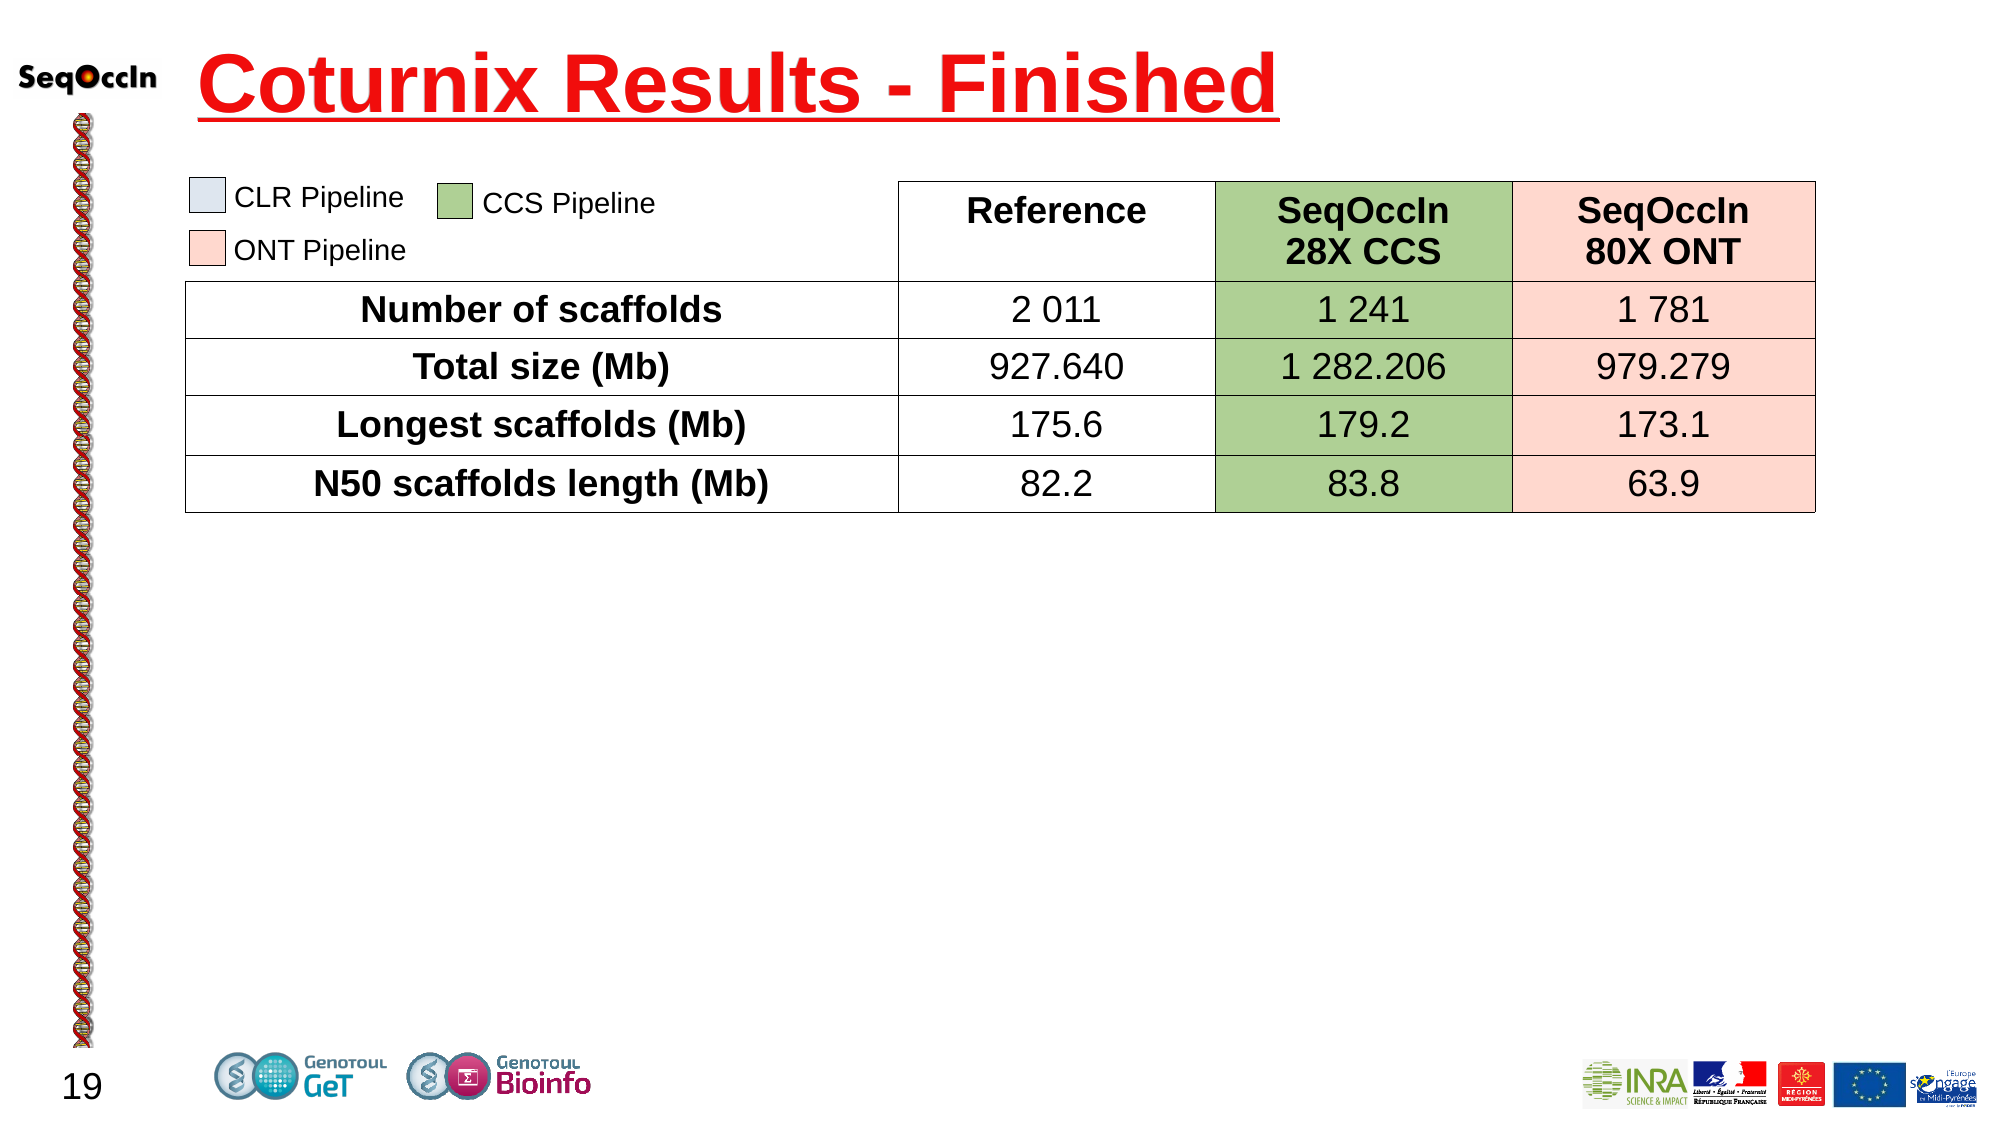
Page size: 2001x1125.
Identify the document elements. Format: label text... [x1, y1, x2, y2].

table_cell 83.8 [1216, 456, 1512, 512]
text_box ONT Pipeline [218, 226, 422, 274]
picture [400, 1046, 597, 1106]
table_header SeqOccIn 80X ONT [1513, 182, 1815, 281]
table_header SeqOccIn 28X CCS [1216, 182, 1512, 281]
table_header [186, 182, 898, 281]
table_cell Longest scaffolds (Mb) [186, 396, 898, 455]
picture [1832, 1061, 1983, 1111]
picture [73, 113, 91, 1048]
table_cell 179.2 [1216, 396, 1512, 455]
table_cell 173.1 [1513, 396, 1815, 455]
picture [1778, 1062, 1825, 1106]
table_header Reference [899, 182, 1215, 281]
text_box CCS Pipeline [467, 179, 671, 228]
table_cell 927.640 [899, 339, 1215, 395]
table_cell 63.9 [1513, 456, 1815, 512]
table_cell 82.2 [899, 456, 1215, 512]
table_cell 175.6 [899, 396, 1215, 455]
table_cell 2 011 [899, 282, 1215, 338]
table_cell 979.279 [1513, 339, 1815, 395]
table_cell 1 781 [1513, 282, 1815, 338]
text_box [189, 230, 218, 266]
picture [1581, 1059, 1689, 1109]
table_cell 1 282.206 [1216, 339, 1512, 395]
table_cell Total size (Mb) [186, 339, 898, 395]
table_cell Number of scaffolds [186, 282, 898, 338]
text_box [437, 183, 467, 219]
picture [13, 58, 162, 99]
table_cell 1 241 [1216, 282, 1512, 338]
text_box Coturnix Results - Finished [183, 30, 1837, 214]
text_box [189, 177, 219, 213]
table_cell N50 scaffolds length (Mb) [186, 456, 898, 512]
picture [208, 1046, 392, 1106]
text_box CLR Pipeline [219, 173, 420, 222]
